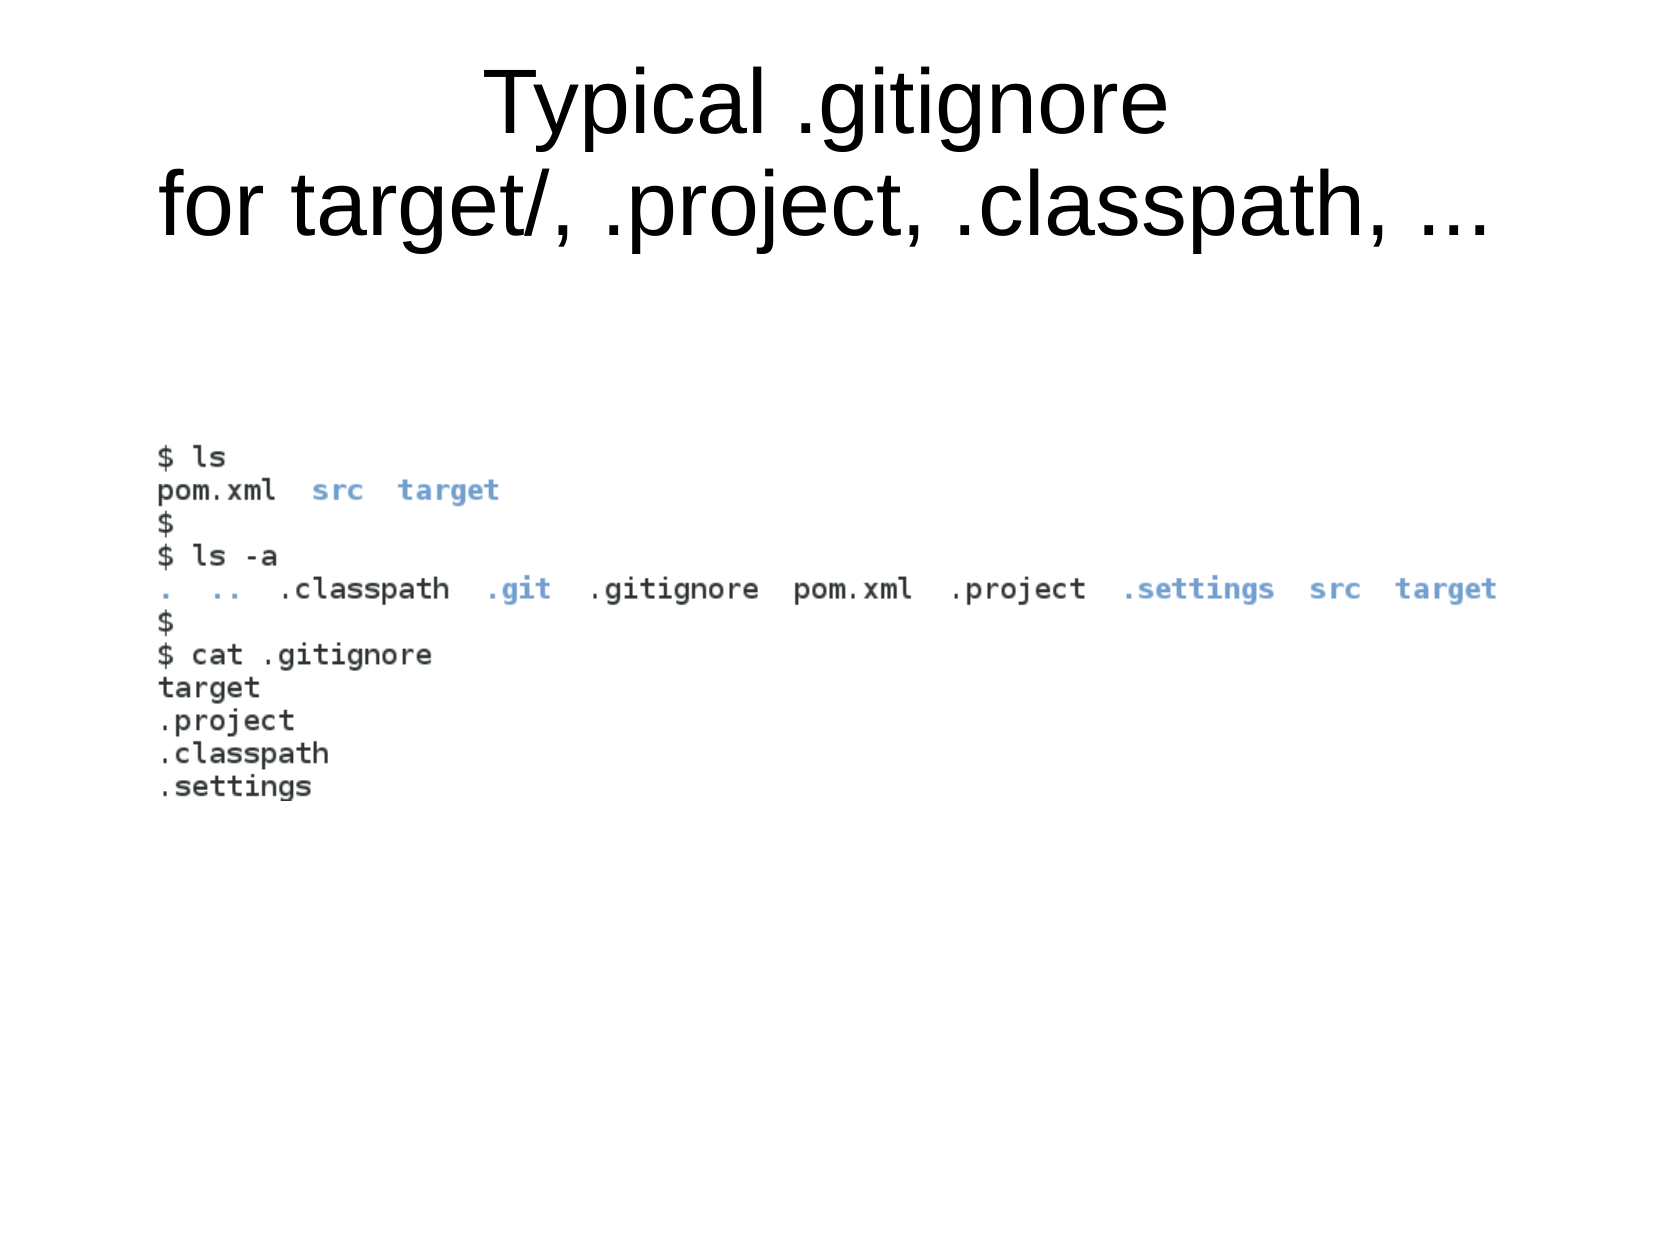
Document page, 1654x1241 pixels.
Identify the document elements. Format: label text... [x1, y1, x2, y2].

title Typical .gitignore for target/, .project, .classpath, ... [82, 49, 1571, 257]
picture [156, 439, 1499, 801]
